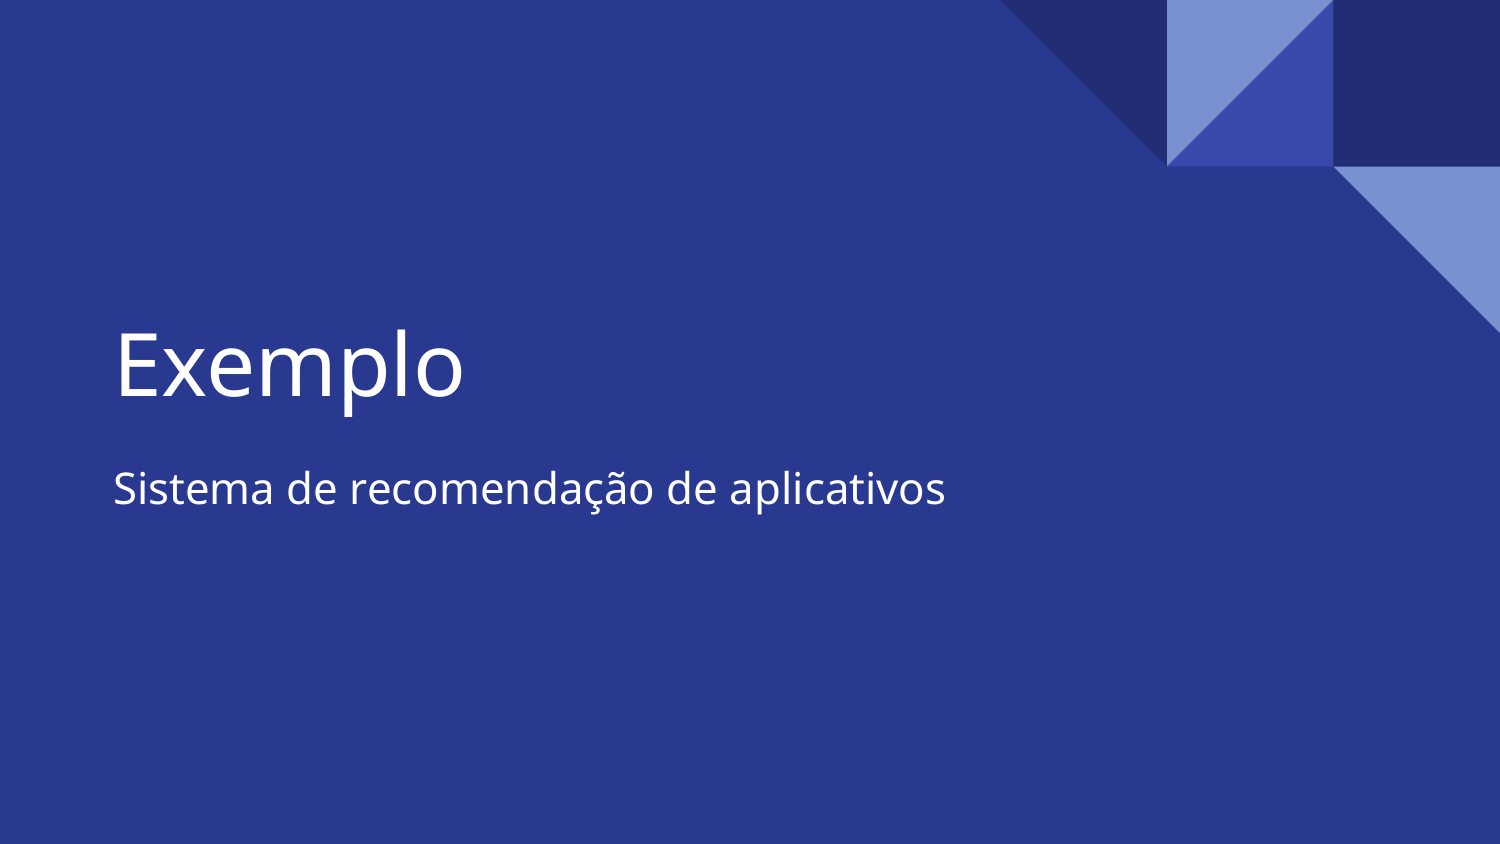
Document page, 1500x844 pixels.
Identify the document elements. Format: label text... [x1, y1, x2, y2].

subtitle Sistema de recomendação de aplicativos [98, 445, 1447, 517]
title Exemplo [98, 291, 1447, 429]
